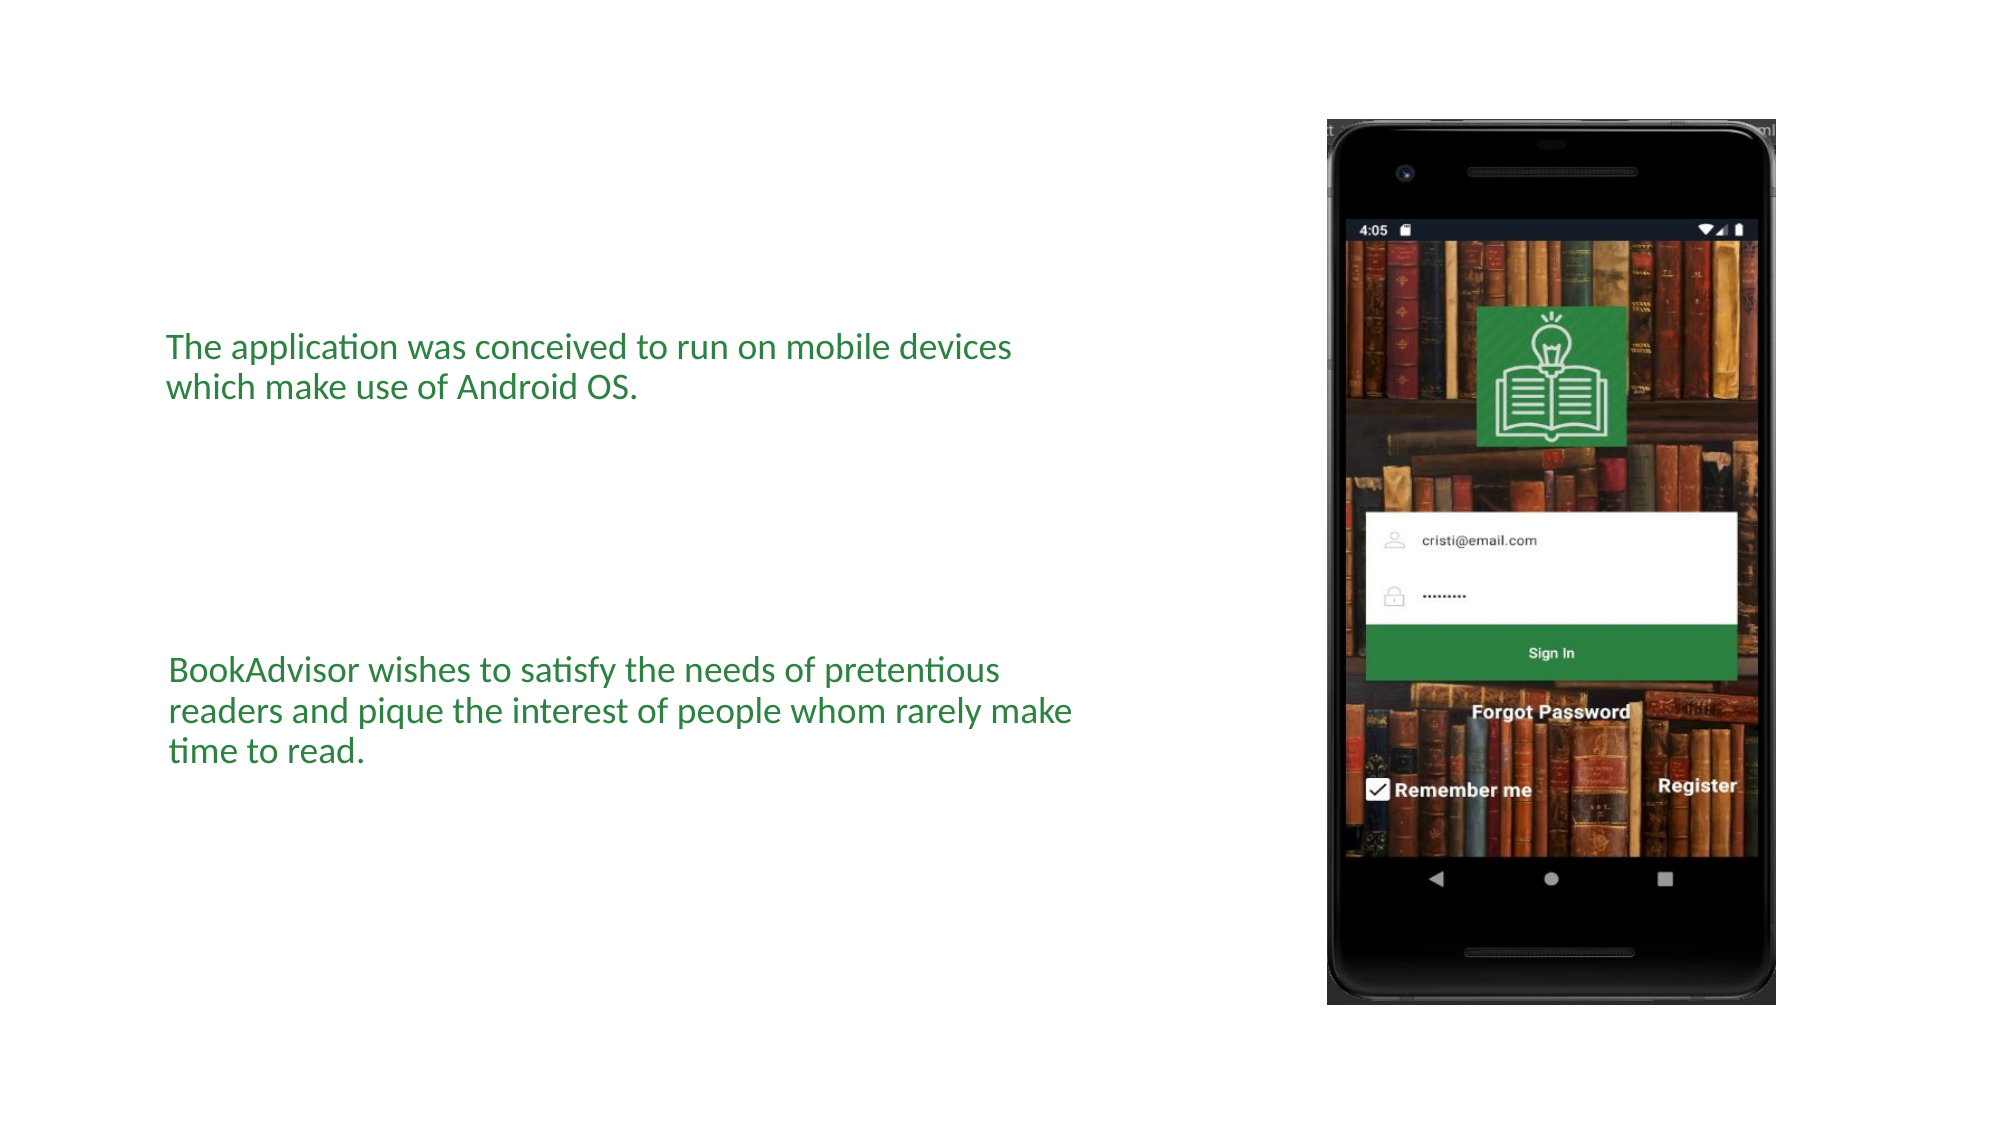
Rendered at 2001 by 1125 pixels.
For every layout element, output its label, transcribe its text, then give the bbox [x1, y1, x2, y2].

title The application was conceived to run on mobile devices which make use of Android OS. [30, 285, 1107, 450]
title BookAdvisor wishes to satisfy the needs of pretentious readers and pique the interest of people whom rarely make time to read. [32, 603, 1104, 820]
picture [1327, 119, 1776, 1005]
